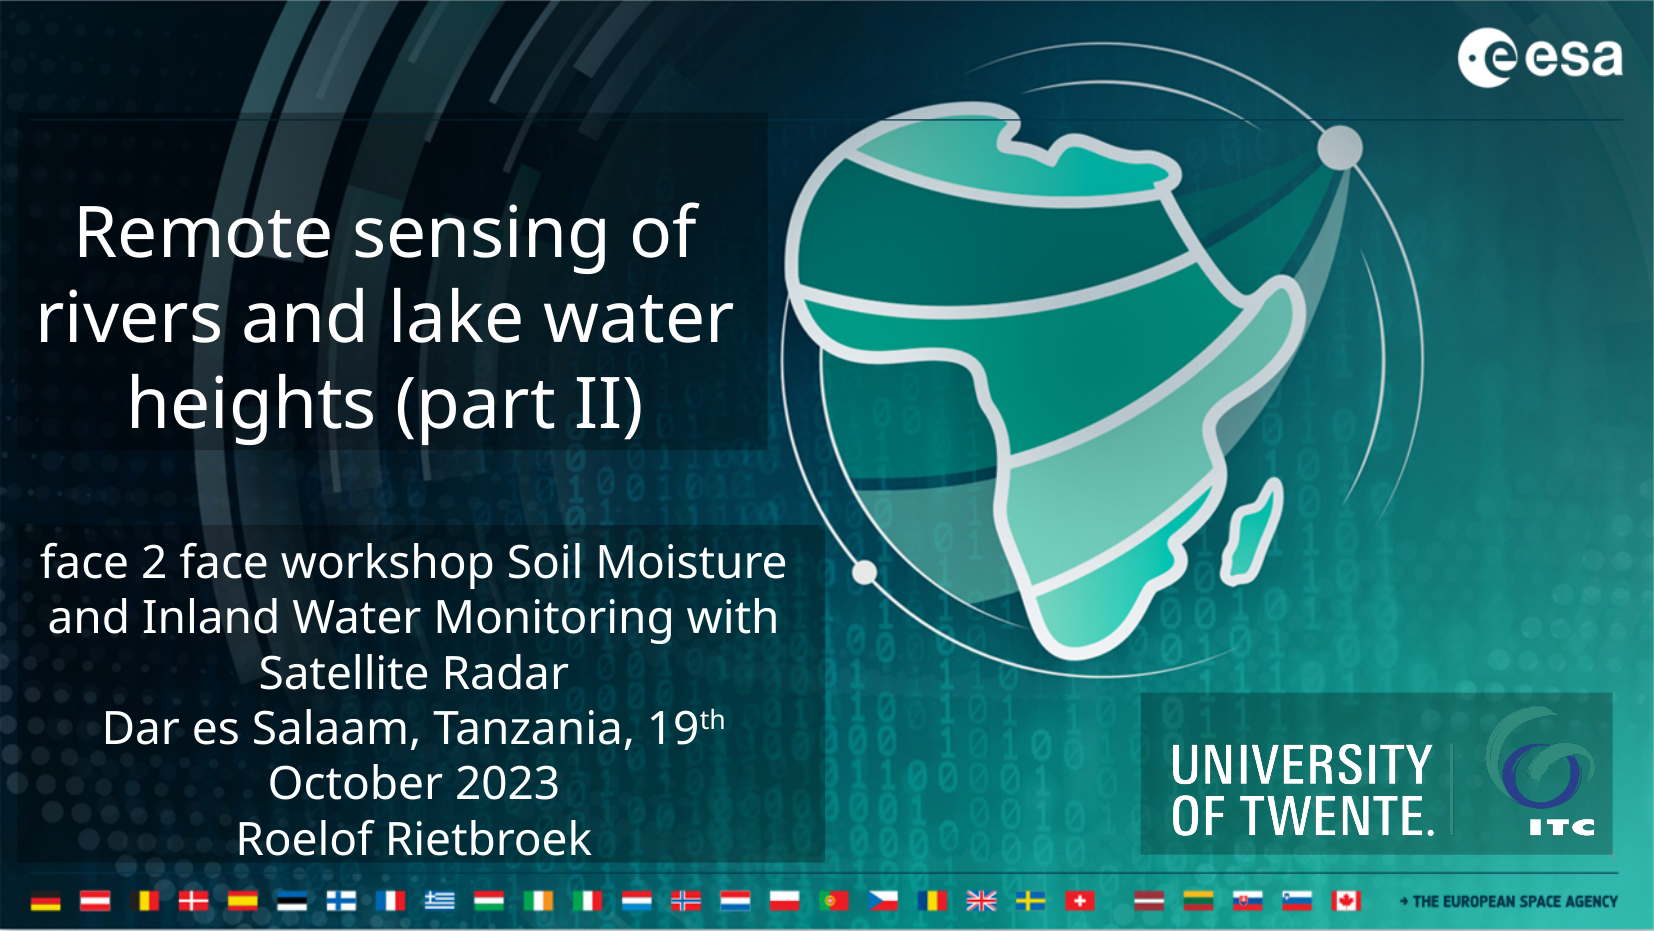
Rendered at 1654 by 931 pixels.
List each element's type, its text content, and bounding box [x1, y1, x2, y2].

picture [0, 0, 1654, 931]
title Remote sensing of rivers and lake water heights (part II) [17, 112, 768, 451]
subtitle face 2 face workshop Soil Moisture and Inland Water Monitoring with Satellite Radar Dar es Salaam, Tanzania, 19th October 2023 Roelof Rietbroek [17, 525, 826, 863]
